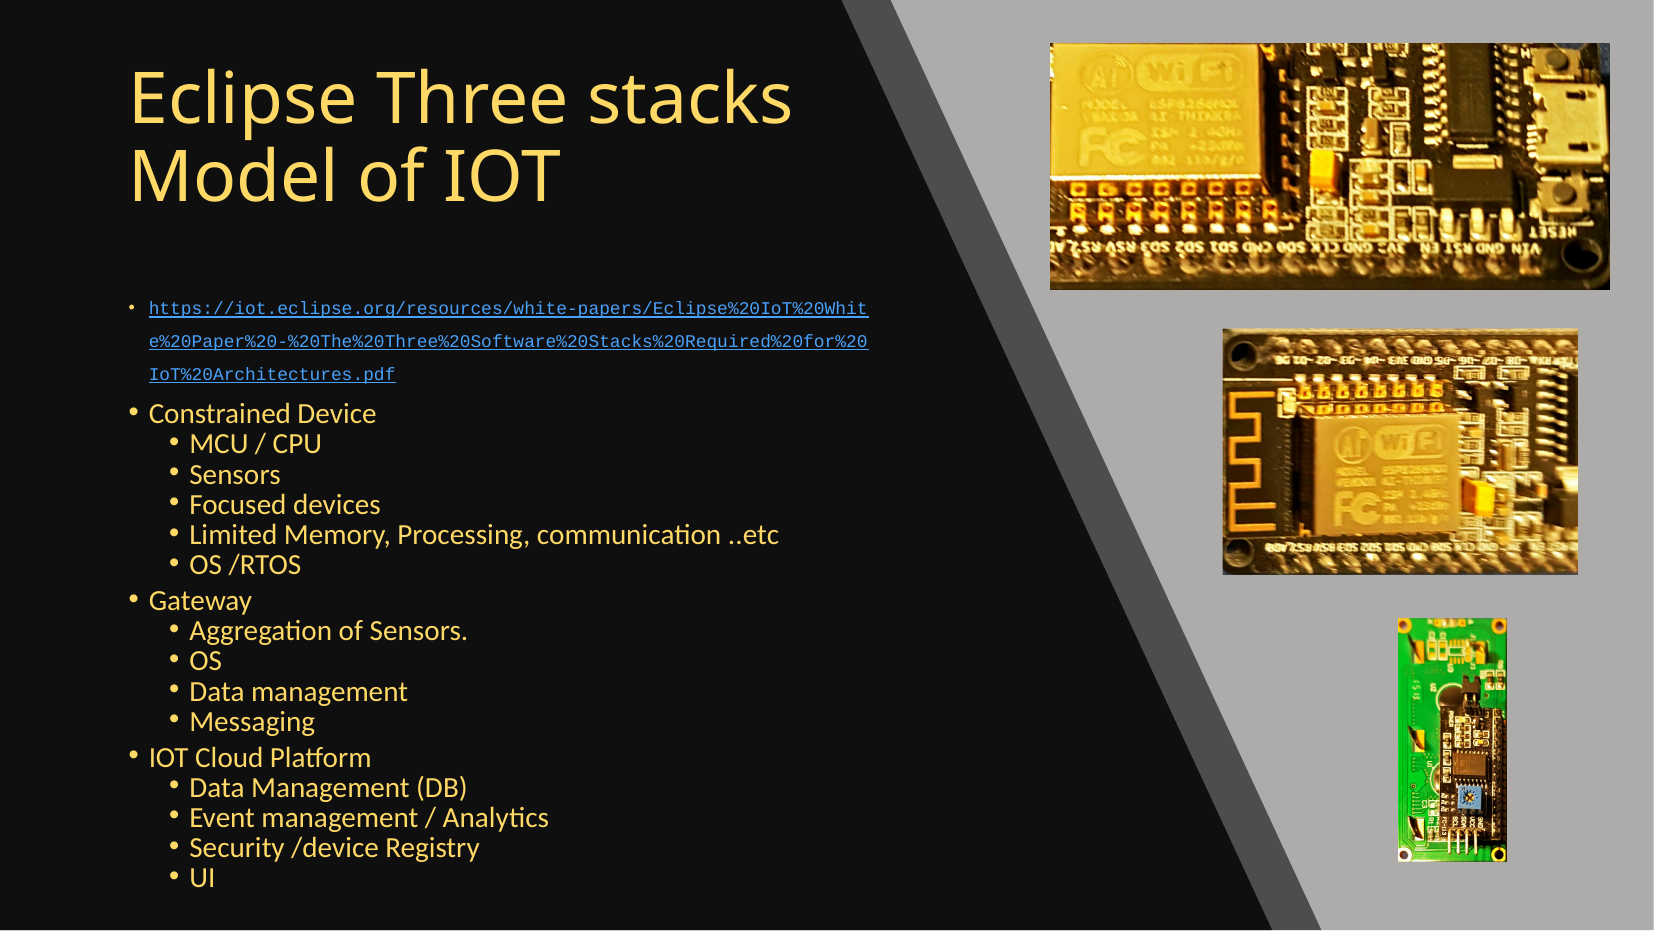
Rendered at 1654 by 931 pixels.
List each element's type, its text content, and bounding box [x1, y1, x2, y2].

list https://iot.eclipse.org/resources/white-papers/Eclipse%20IoT%20White%20Paper%20-%20The%20Three%20Software%20Stacks%20Required%20for%20IoT%20Architectures.pdf Constrained Device MCU / CPU Sensors Focused devices Limited Memory, Processing, communication ..etc OS /RTOS Gateway Aggregation of Sensors. OS Data management Messaging IOT Cloud Platform Data Management (DB) Event management / Analytics Security /device Registry UI [113, 274, 888, 838]
picture [1050, 43, 1610, 290]
picture [1398, 618, 1507, 863]
picture [1222, 329, 1578, 575]
title Eclipse Three stacks Model of IOT [113, 49, 818, 230]
text_box [0, 0, 1322, 931]
